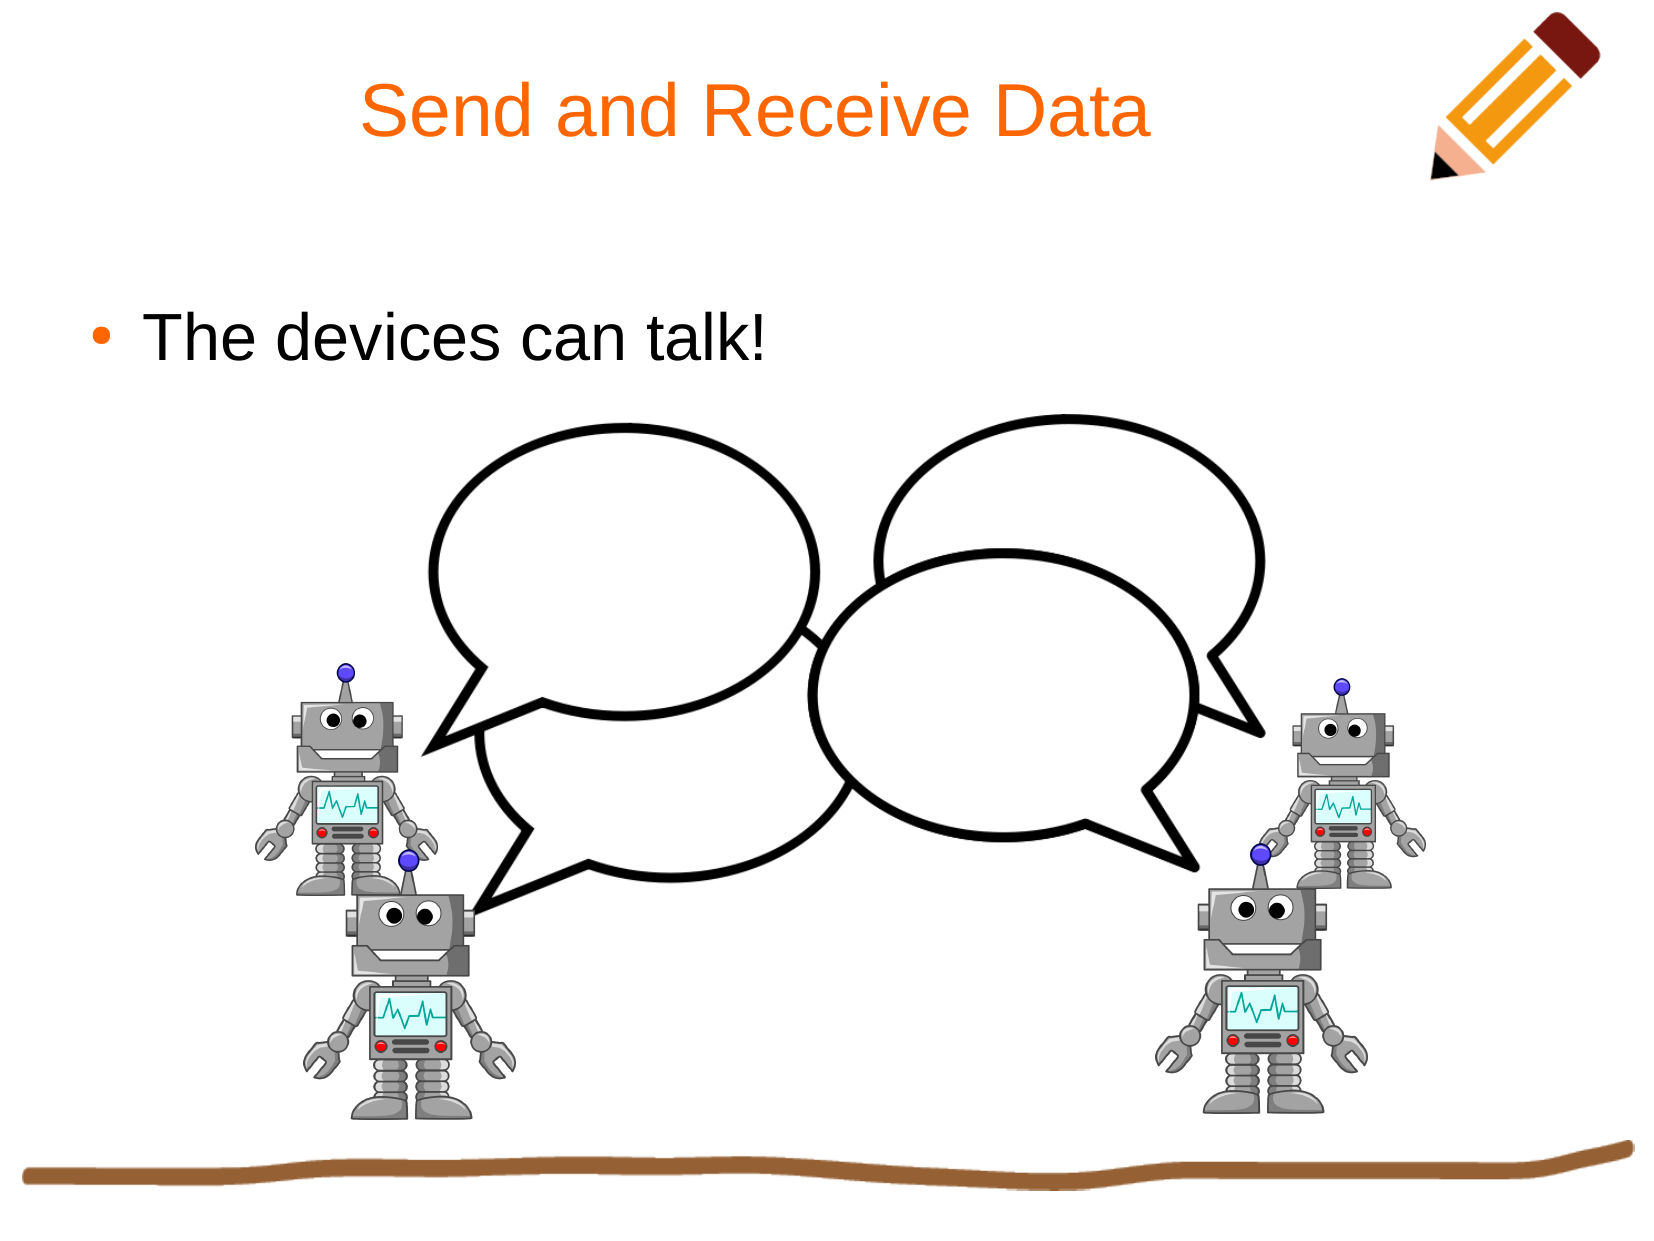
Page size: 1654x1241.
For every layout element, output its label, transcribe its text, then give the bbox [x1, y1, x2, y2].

picture [255, 475, 1426, 1120]
picture [1430, 12, 1601, 181]
picture [22, 1140, 1635, 1191]
title Send and Receive Data [82, 49, 1430, 172]
list The devices can talk! [71, 300, 1561, 475]
